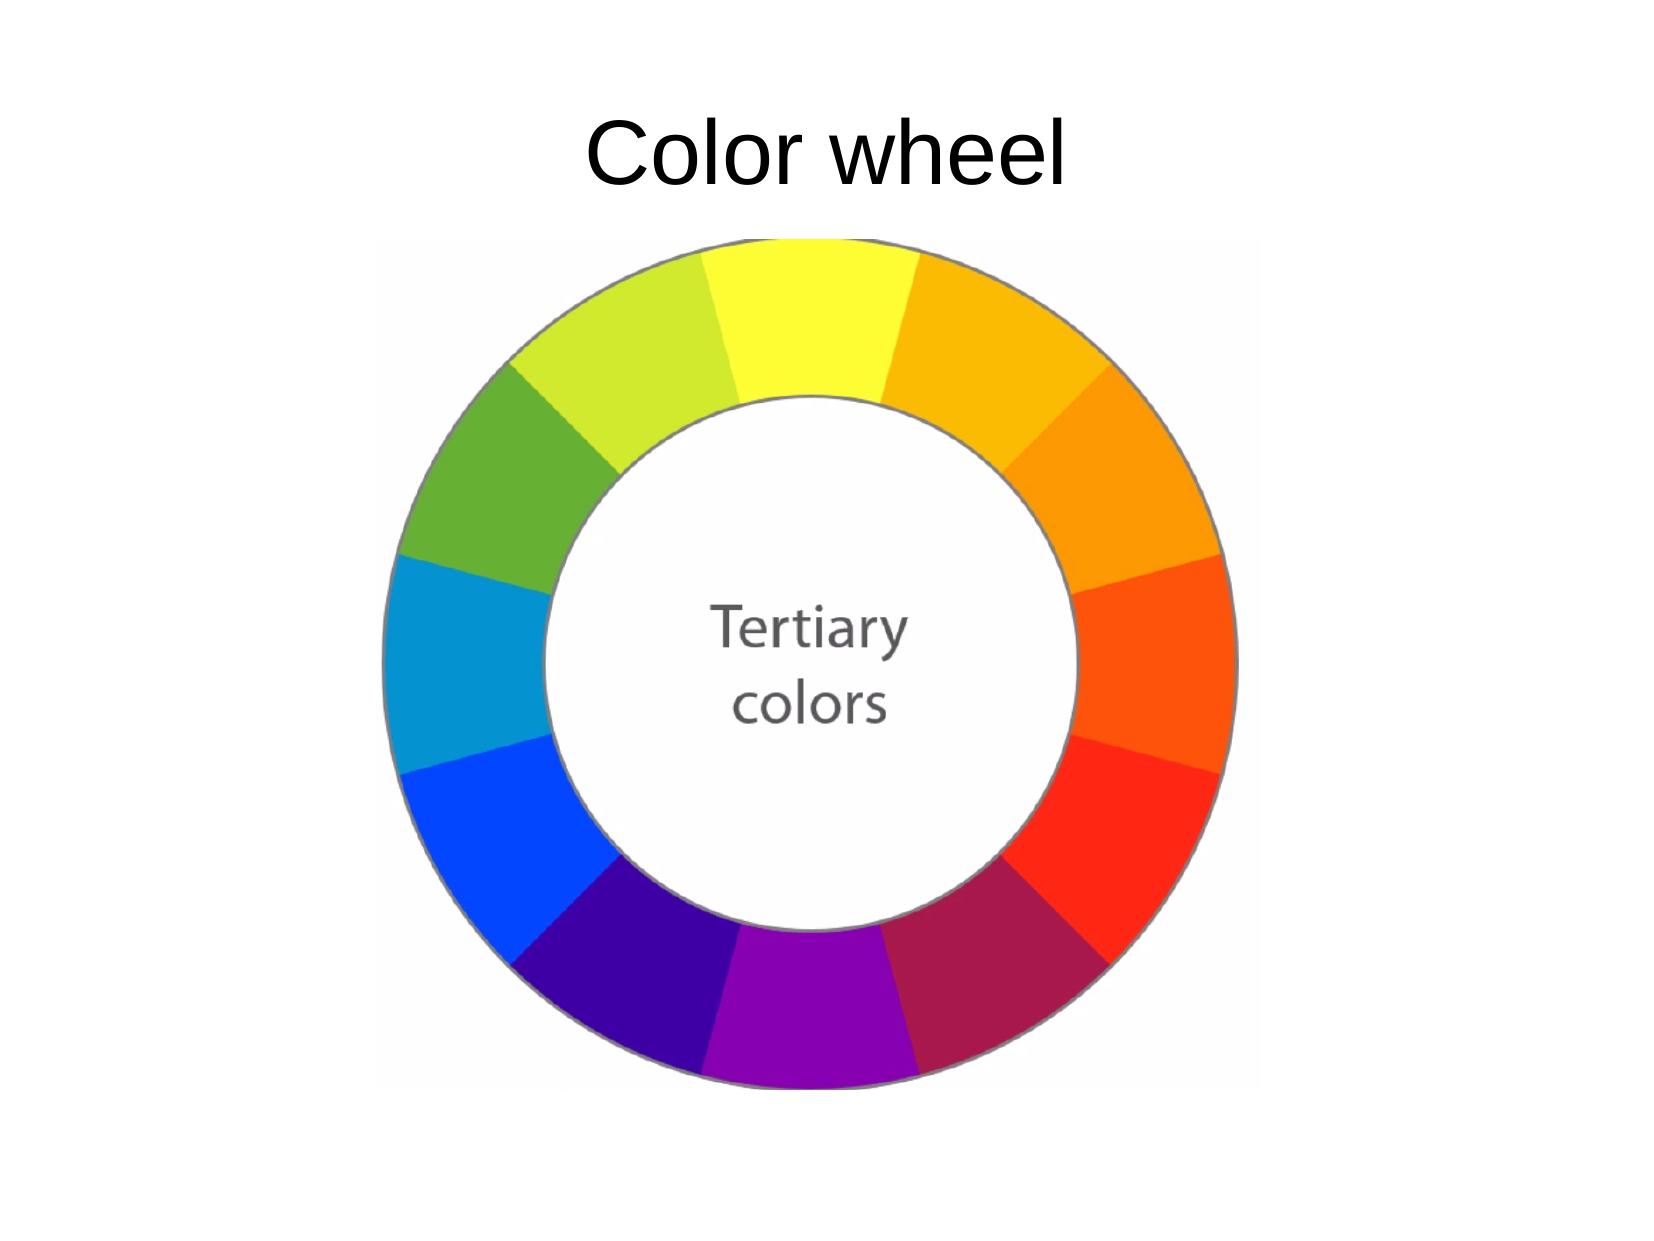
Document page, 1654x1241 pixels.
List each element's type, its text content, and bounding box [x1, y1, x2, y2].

title Color wheel [82, 49, 1571, 257]
picture [375, 239, 1261, 1090]
